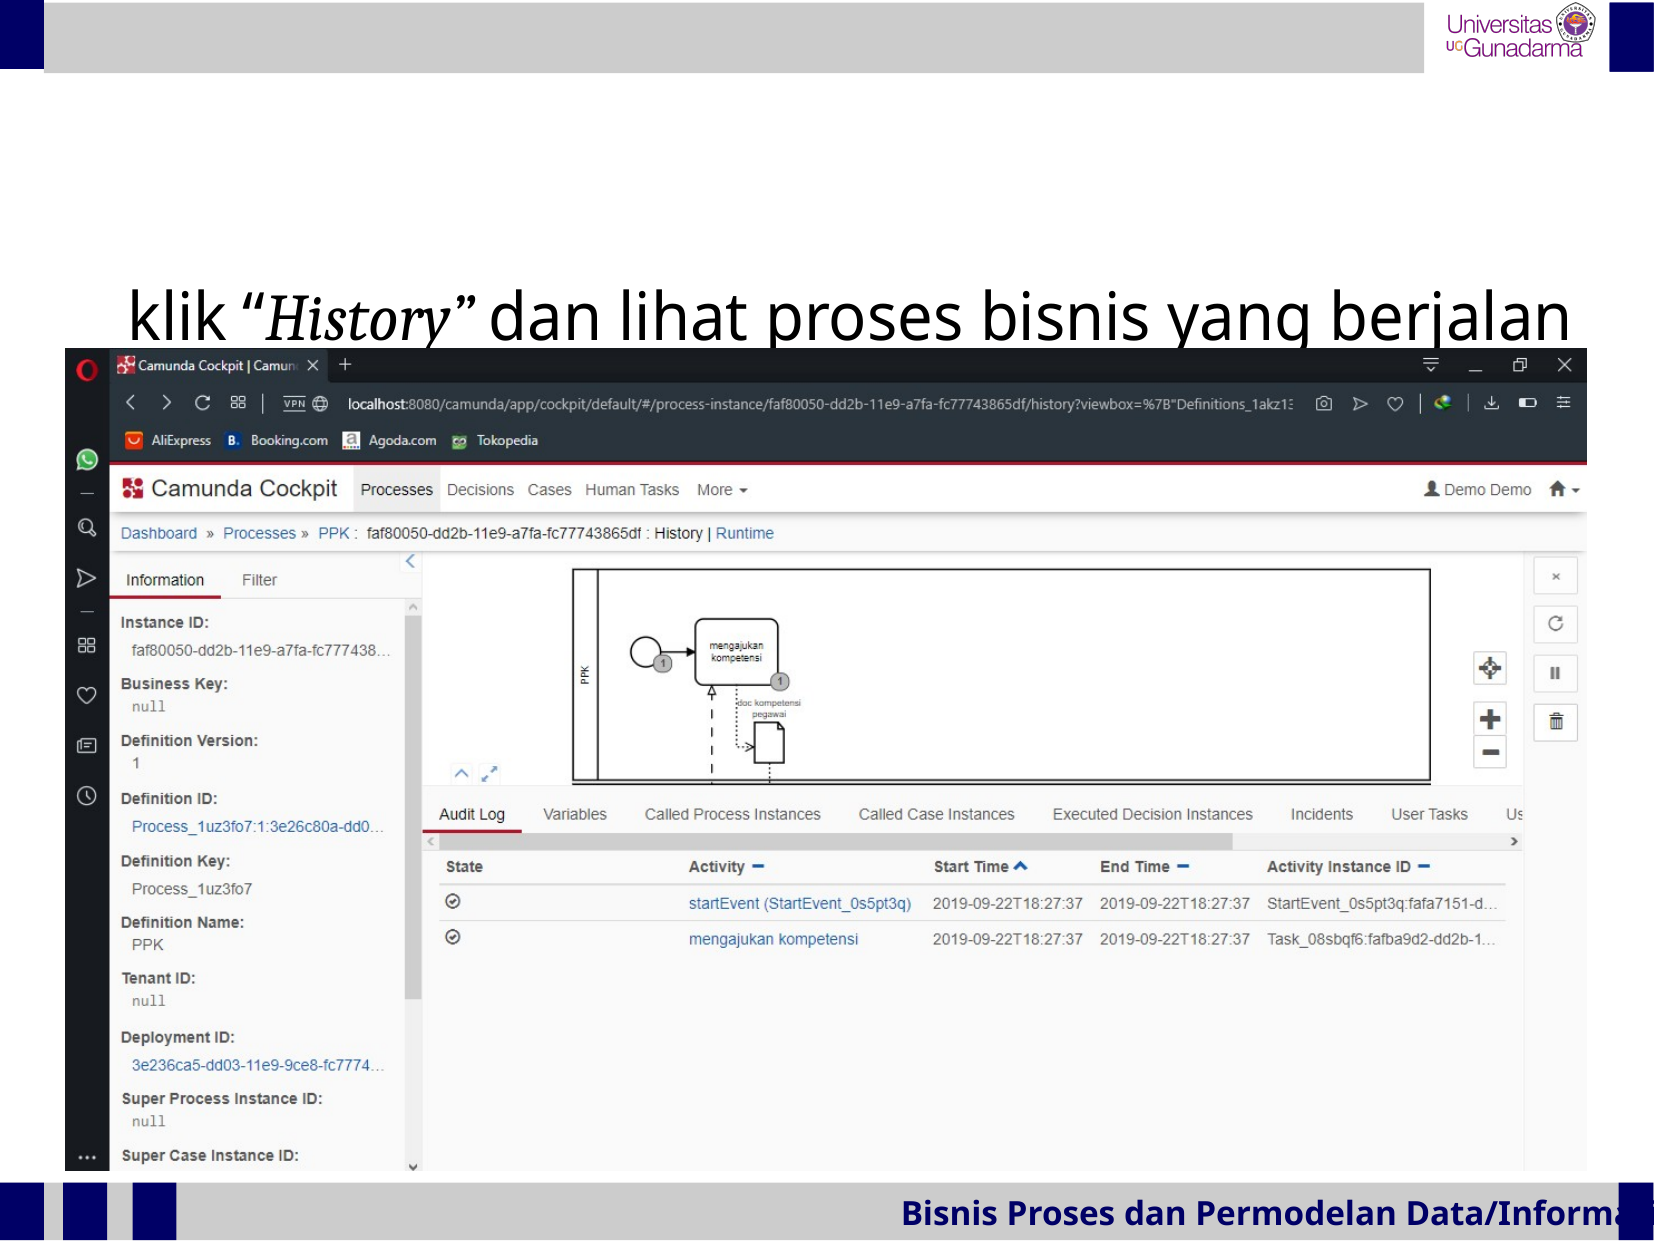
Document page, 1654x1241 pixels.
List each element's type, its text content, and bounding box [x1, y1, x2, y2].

picture [1437, 2, 1610, 62]
picture [65, 348, 1587, 1171]
list klik “History” dan lihat proses bisnis yang berjalan pada PPK: [14, 210, 1630, 1171]
